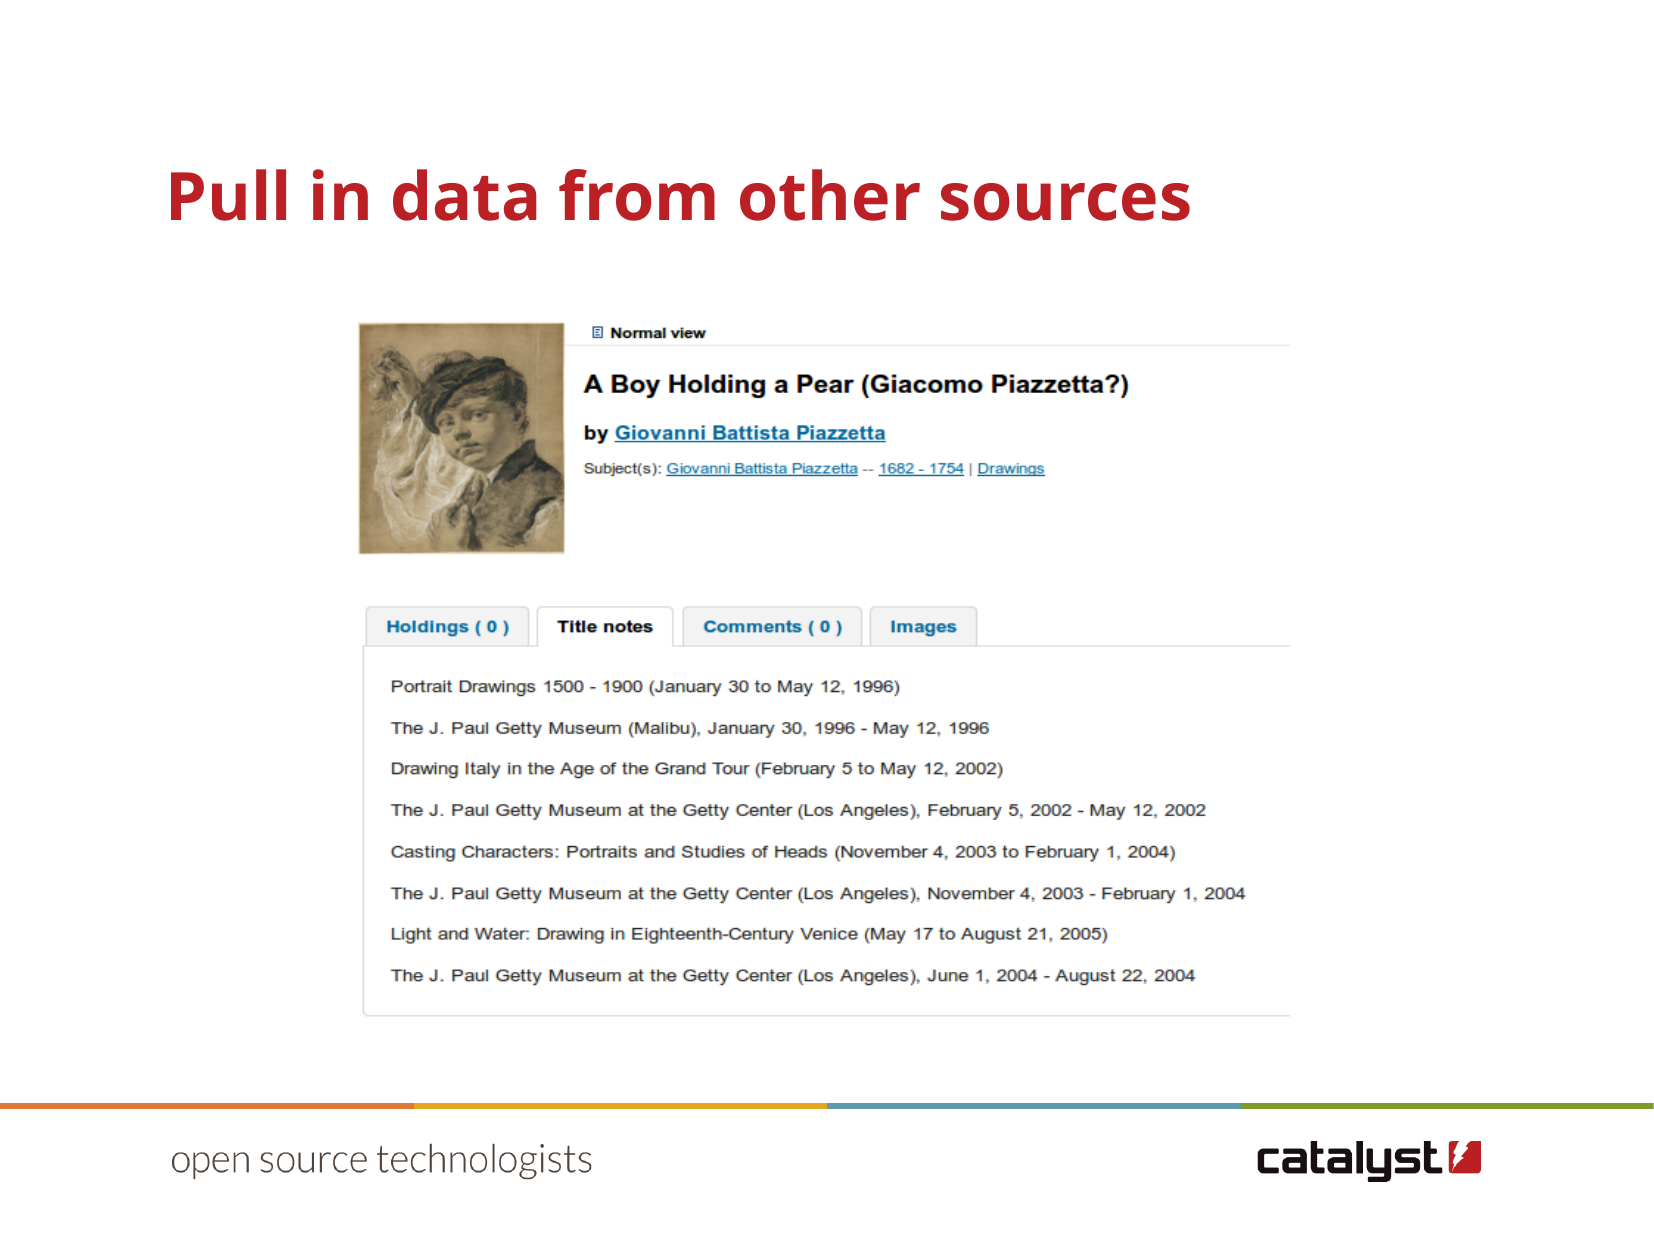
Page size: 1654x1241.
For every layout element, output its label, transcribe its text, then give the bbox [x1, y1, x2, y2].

title Pull in data from other sources [165, 90, 1489, 298]
picture [354, 307, 1290, 1027]
picture [0, 1103, 1654, 1182]
